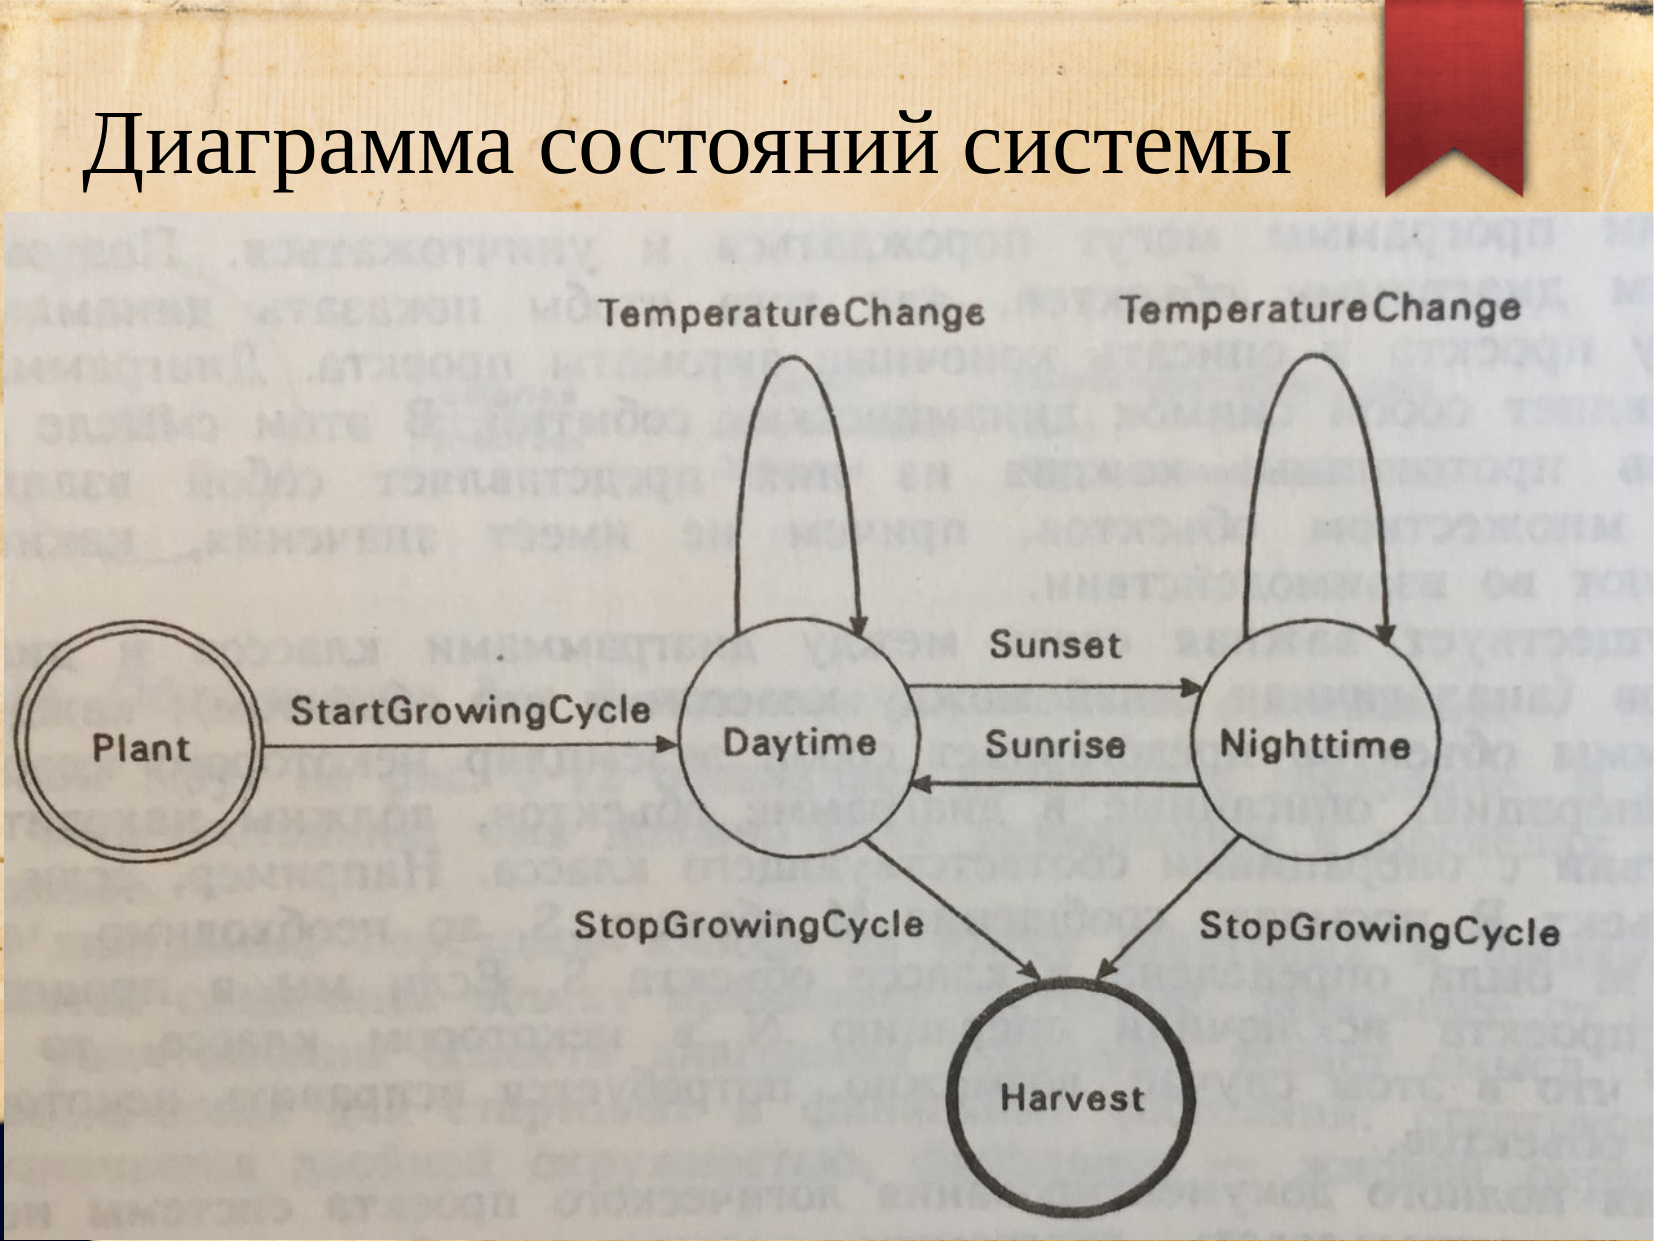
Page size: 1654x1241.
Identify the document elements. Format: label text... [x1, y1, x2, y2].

title Диаграмма состояний системы [82, 49, 1347, 212]
picture [0, 0, 1654, 1241]
